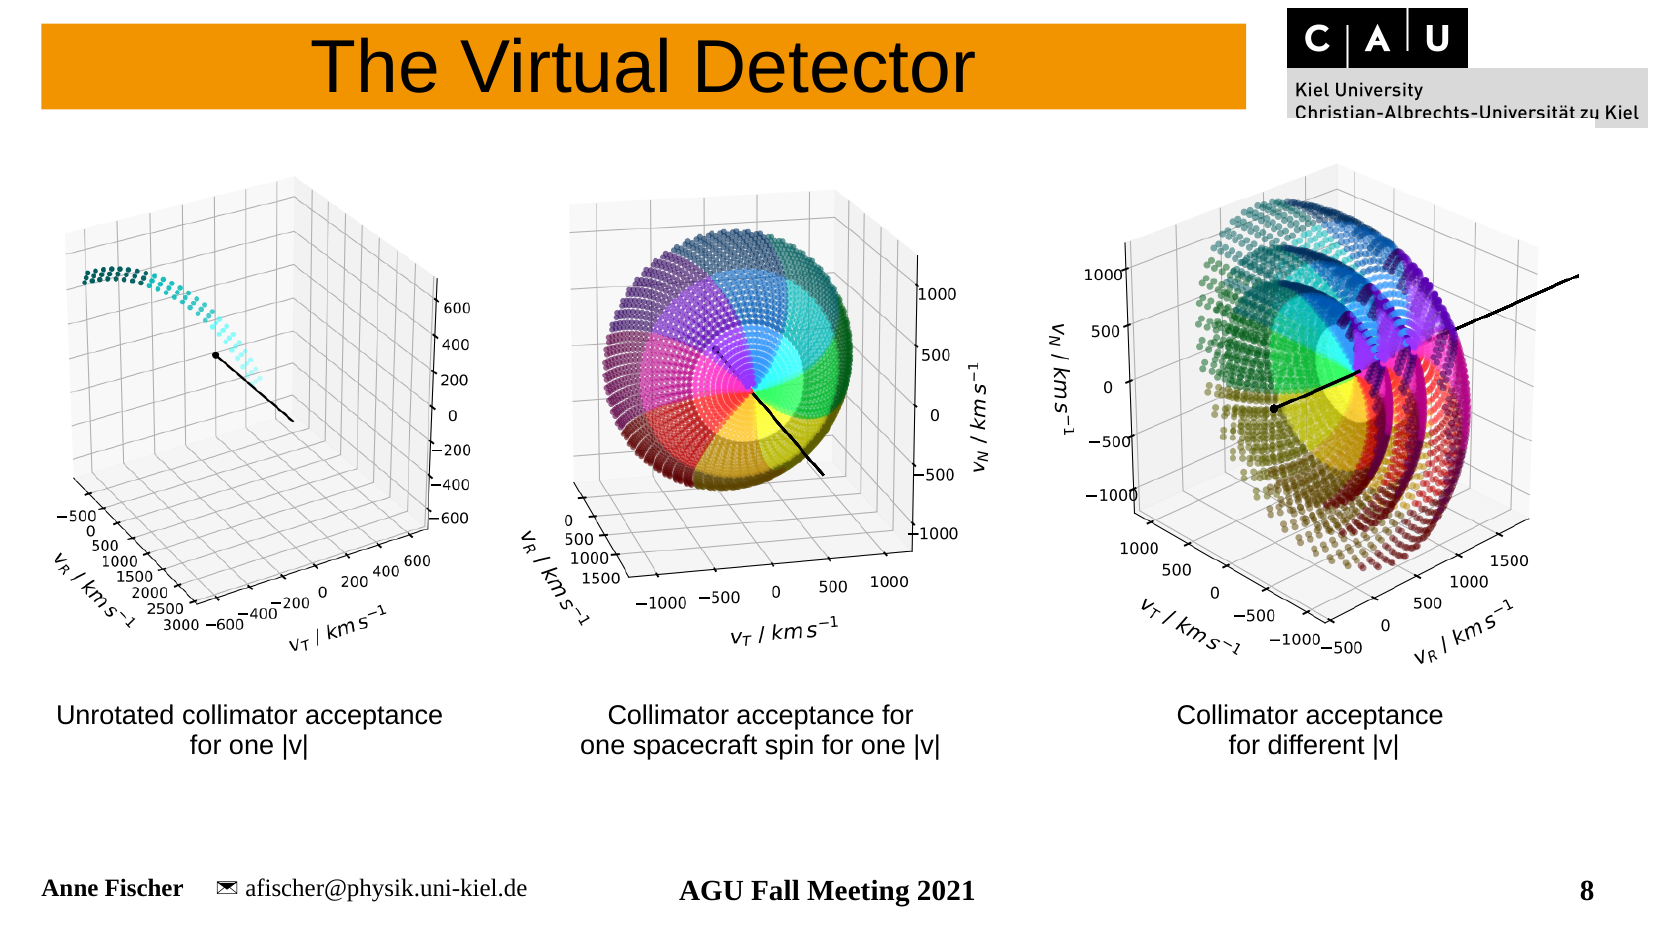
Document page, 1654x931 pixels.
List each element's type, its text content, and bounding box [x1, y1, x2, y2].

list [41, 147, 1625, 845]
text_box Collimator acceptance for different |v| [1161, 692, 1654, 768]
text_box Collimator acceptance for one spacecraft spin for one |v| [565, 692, 1117, 768]
picture [5, 8, 1648, 680]
title The Virtual Detector [41, 23, 1247, 110]
text_box Unrotated collimator acceptance for one |v| [41, 692, 565, 768]
